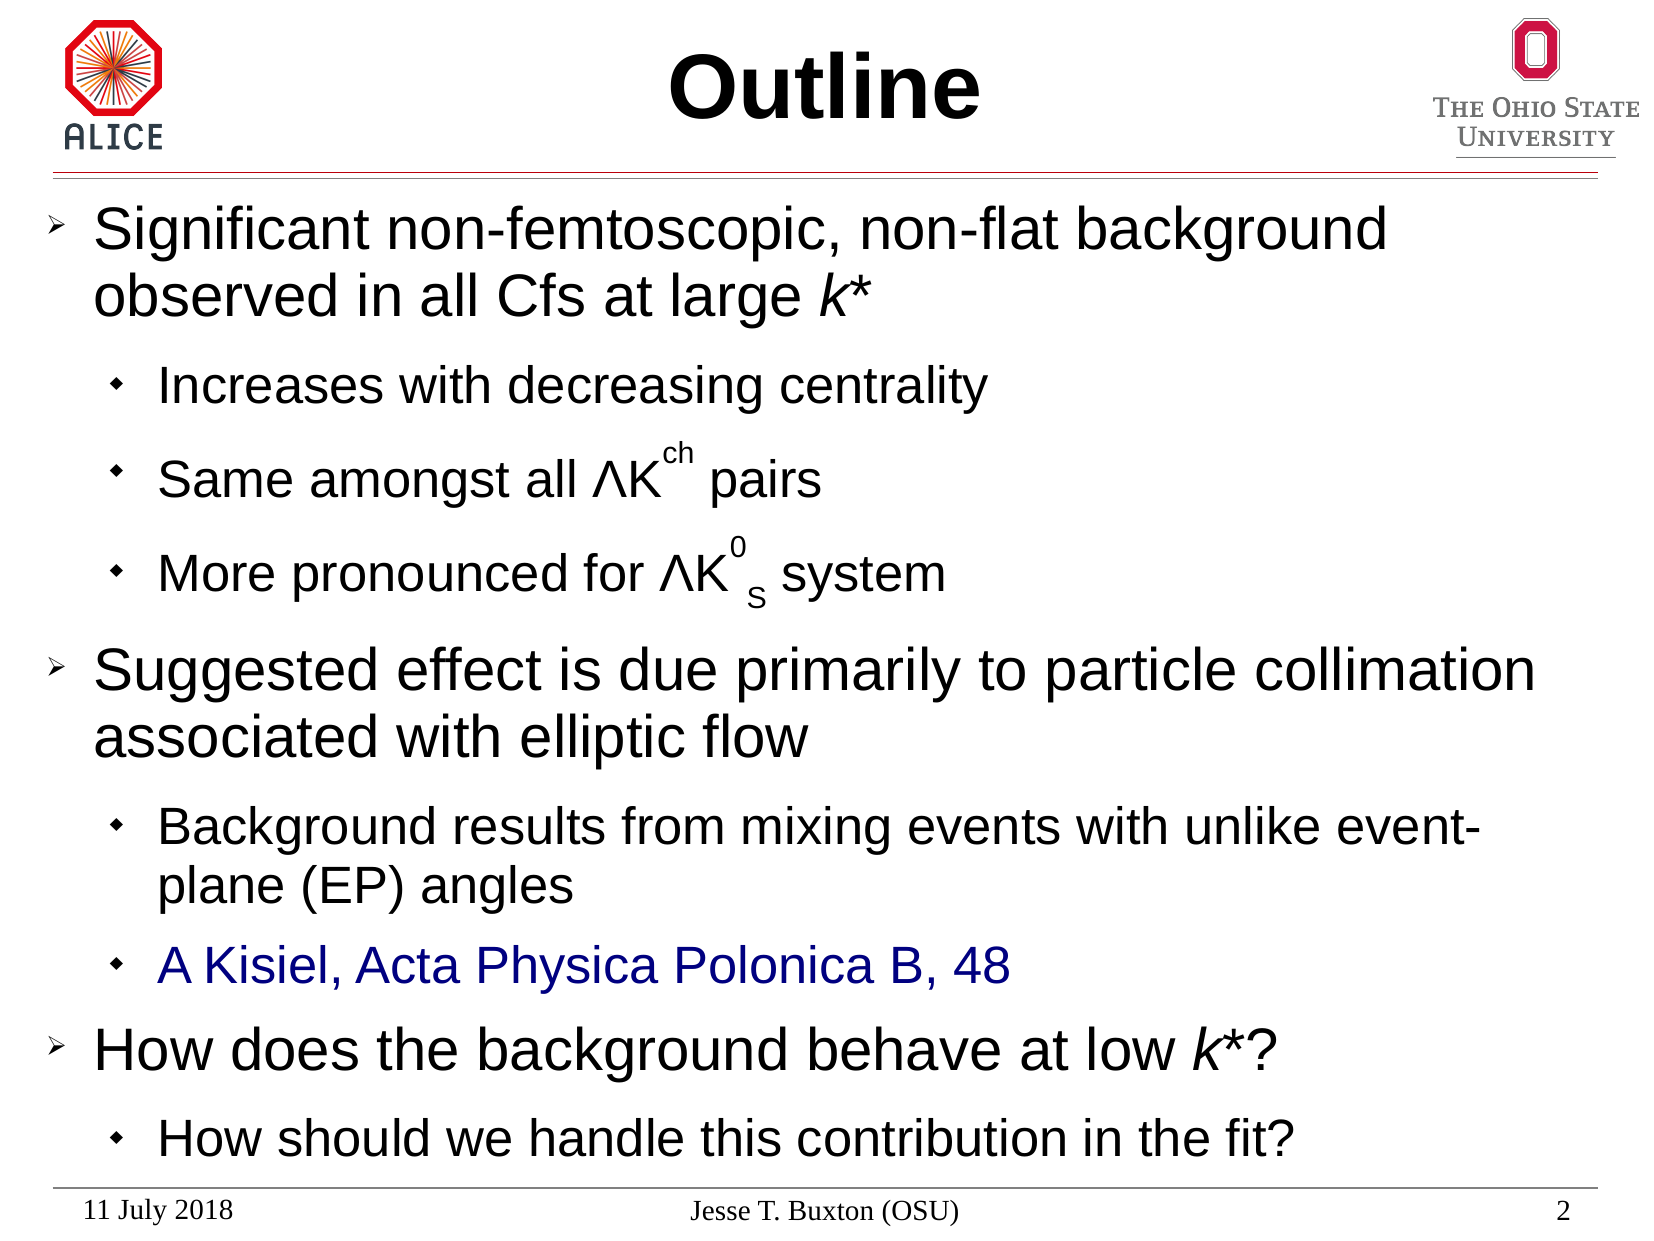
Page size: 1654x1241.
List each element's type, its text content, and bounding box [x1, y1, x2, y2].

title Outline [137, 1, 1513, 172]
list Significant non-femtoscopic, non-flat background observed in all Cfs at large k* Increases with decreasing centrality Same amongst all ΛKch pairs More pronounced for ΛK0S system Suggested effect is due primarily to particle collimation associated with elliptic flow Background results from mixing events with unlike event-plane (EP) angles A Kisiel, Acta Physica Polonica B, 48 How does the background behave at low k*? How should we handle this contribution in the fit? [30, 195, 1606, 1171]
picture [1513, 5, 1642, 171]
picture [65, 20, 137, 150]
